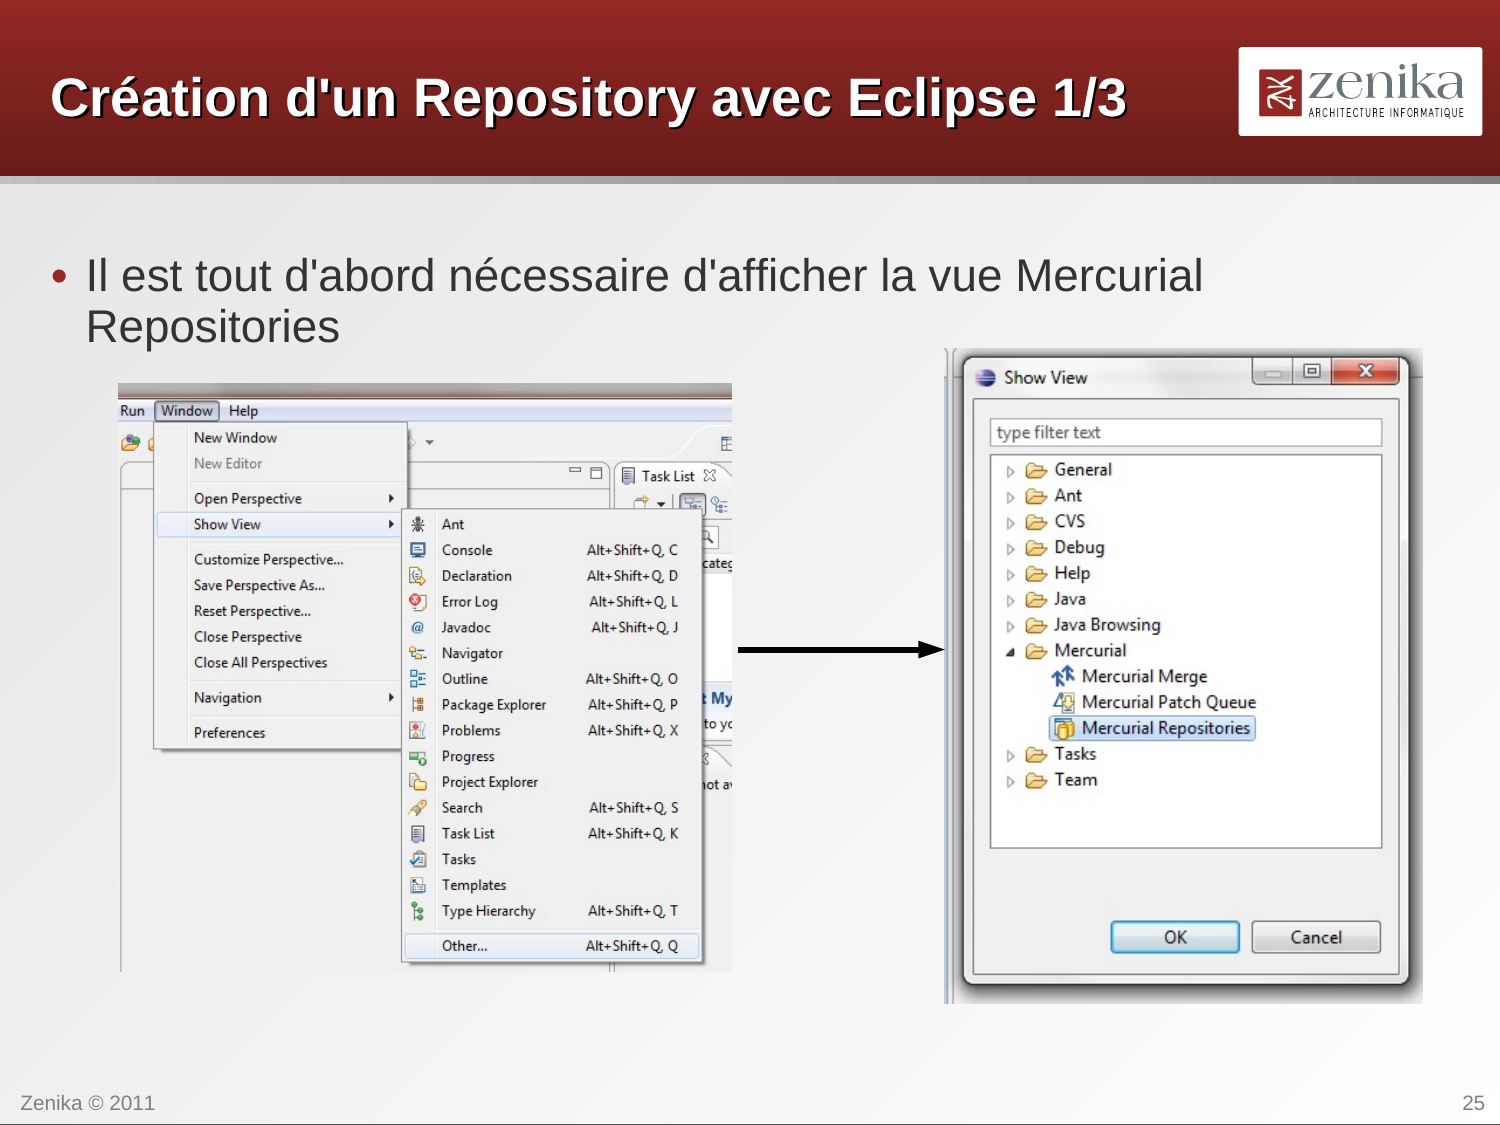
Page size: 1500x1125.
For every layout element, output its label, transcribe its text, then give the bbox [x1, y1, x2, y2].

title Création d'un Repository avec Eclipse 1/3 [50, 22, 1206, 172]
picture [1257, 58, 1464, 125]
picture [944, 348, 1423, 1004]
picture [118, 383, 732, 972]
list Il est tout d'abord nécessaire d'afficher la vue Mercurial Repositories [50, 249, 1435, 1064]
